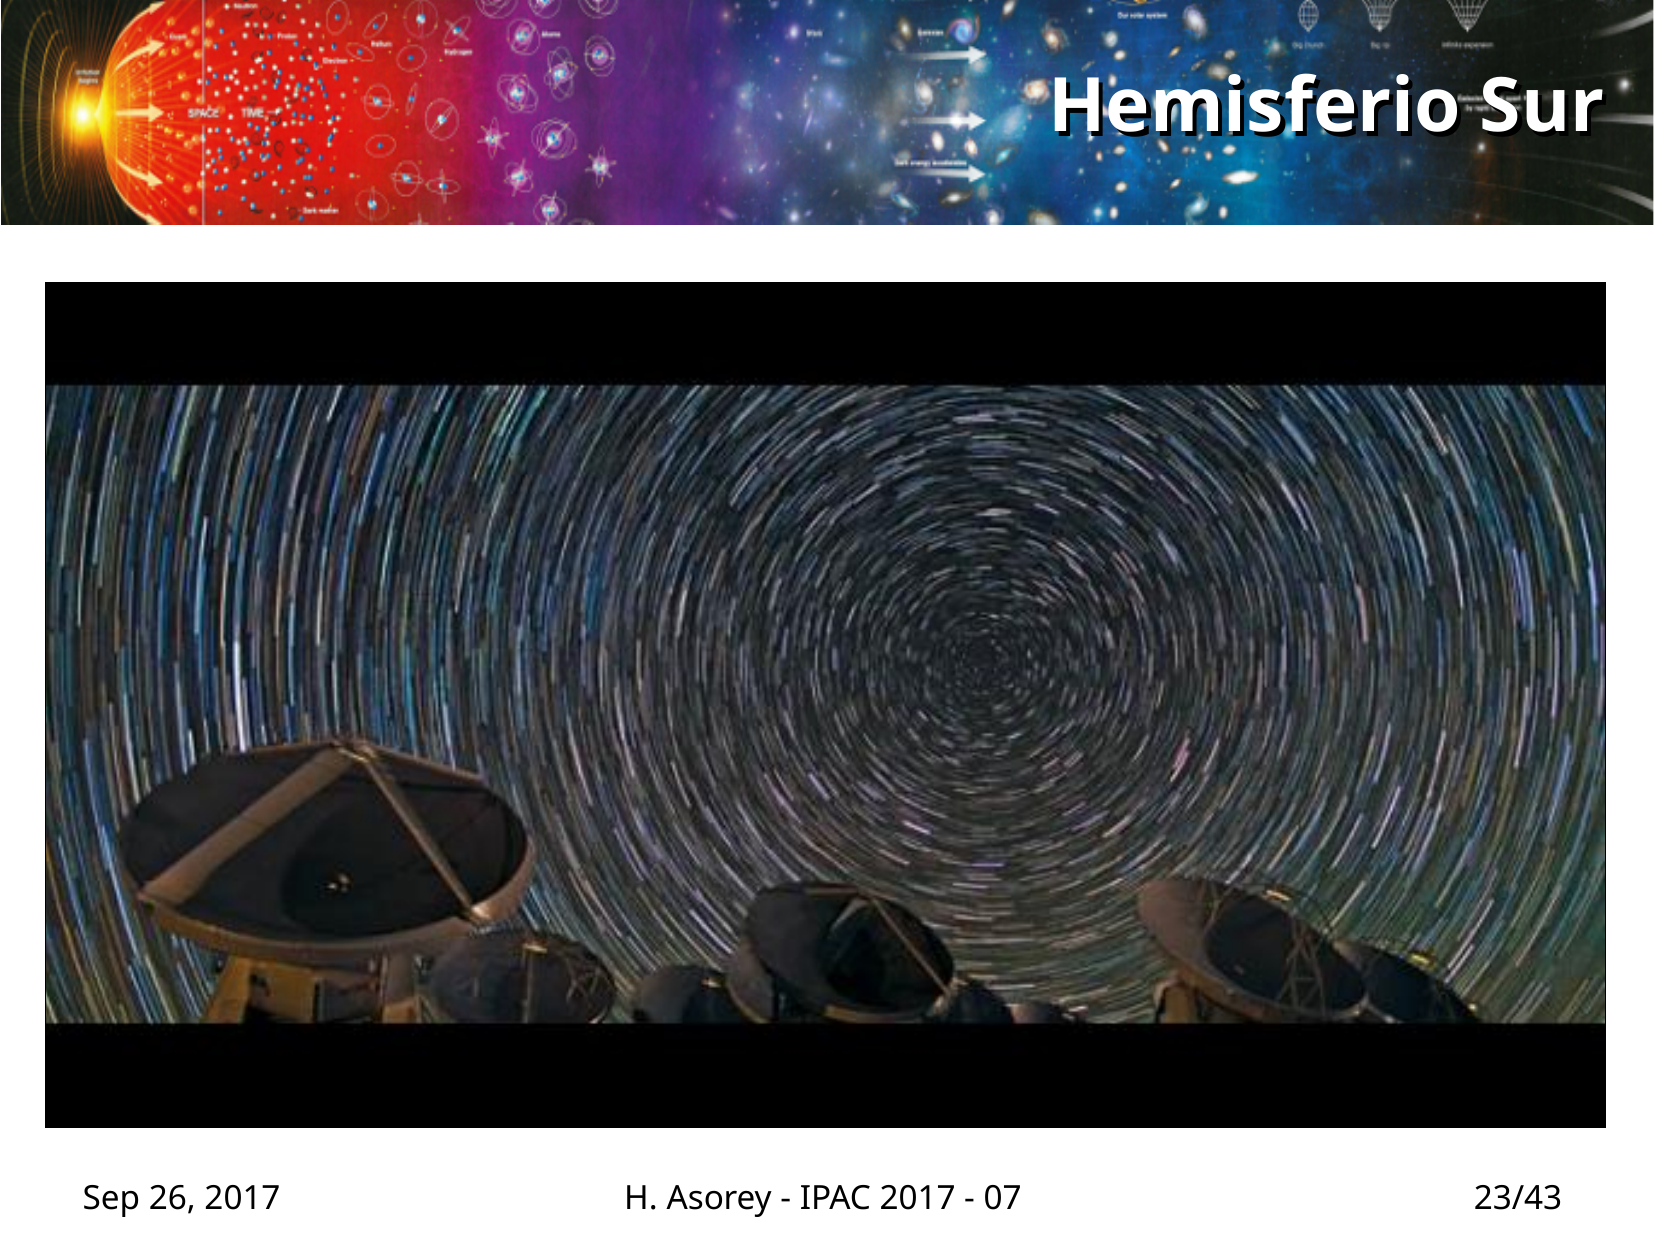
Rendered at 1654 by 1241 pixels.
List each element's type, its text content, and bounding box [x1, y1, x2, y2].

picture [45, 282, 1606, 1128]
picture [1, 0, 1654, 225]
title Hemisferio Sur [45, 15, 1606, 191]
